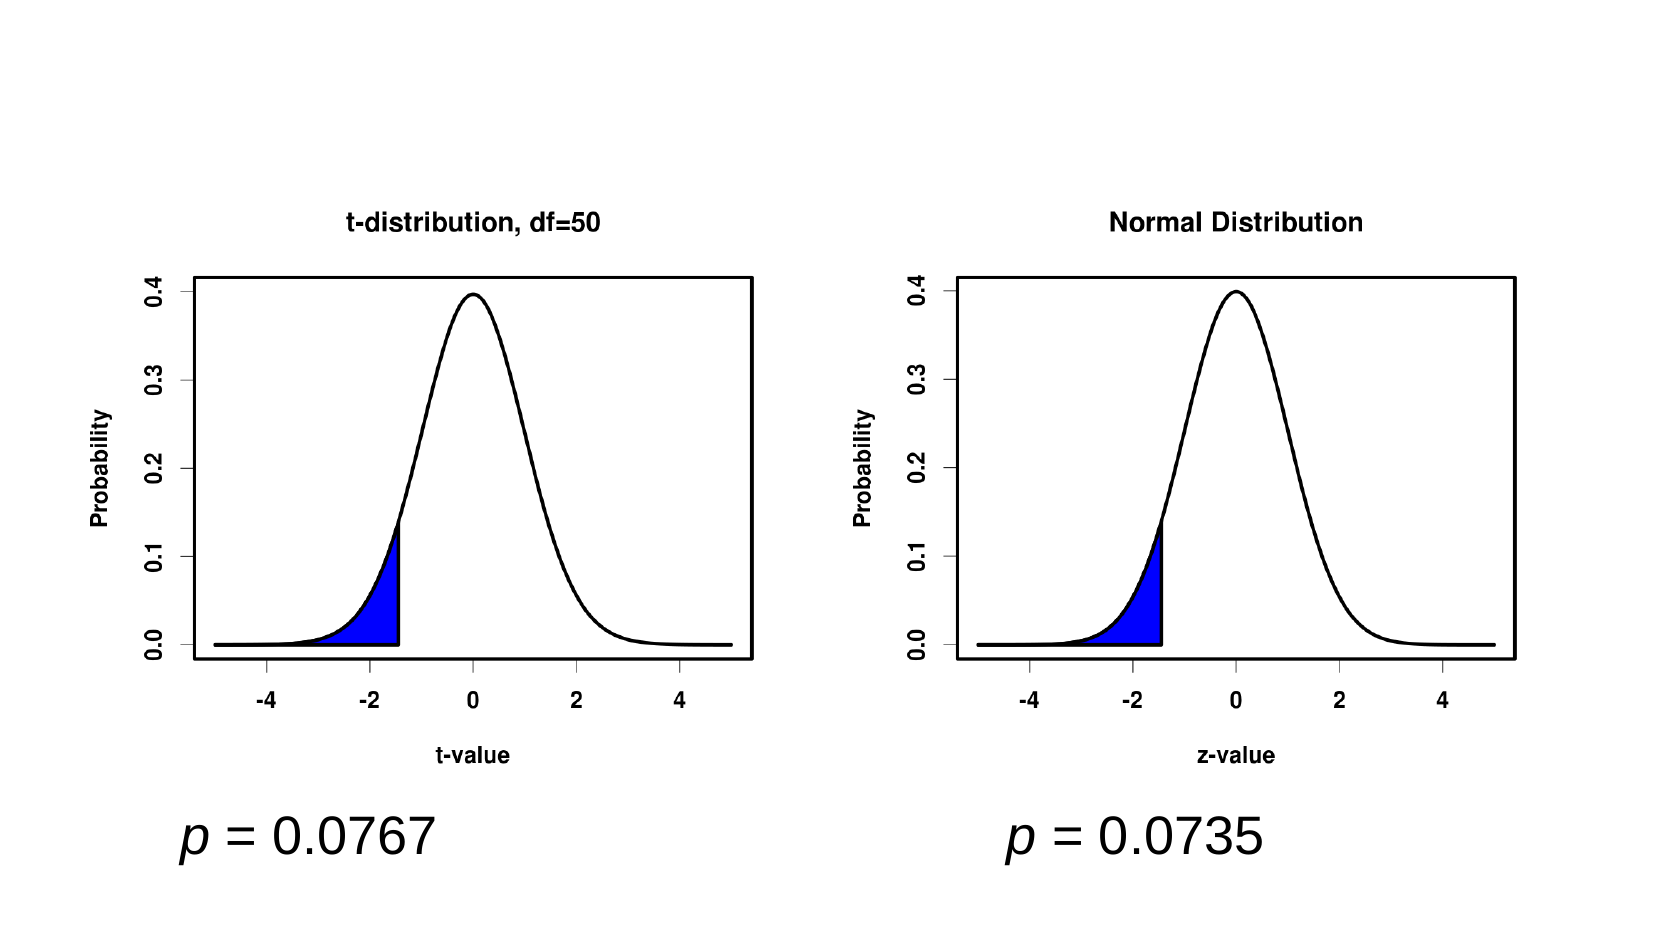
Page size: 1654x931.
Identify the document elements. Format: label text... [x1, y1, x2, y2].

picture [845, 165, 1572, 798]
text_box p = 0.0767 [165, 797, 497, 931]
text_box p = 0.0735 [992, 797, 1335, 931]
picture [82, 165, 809, 798]
